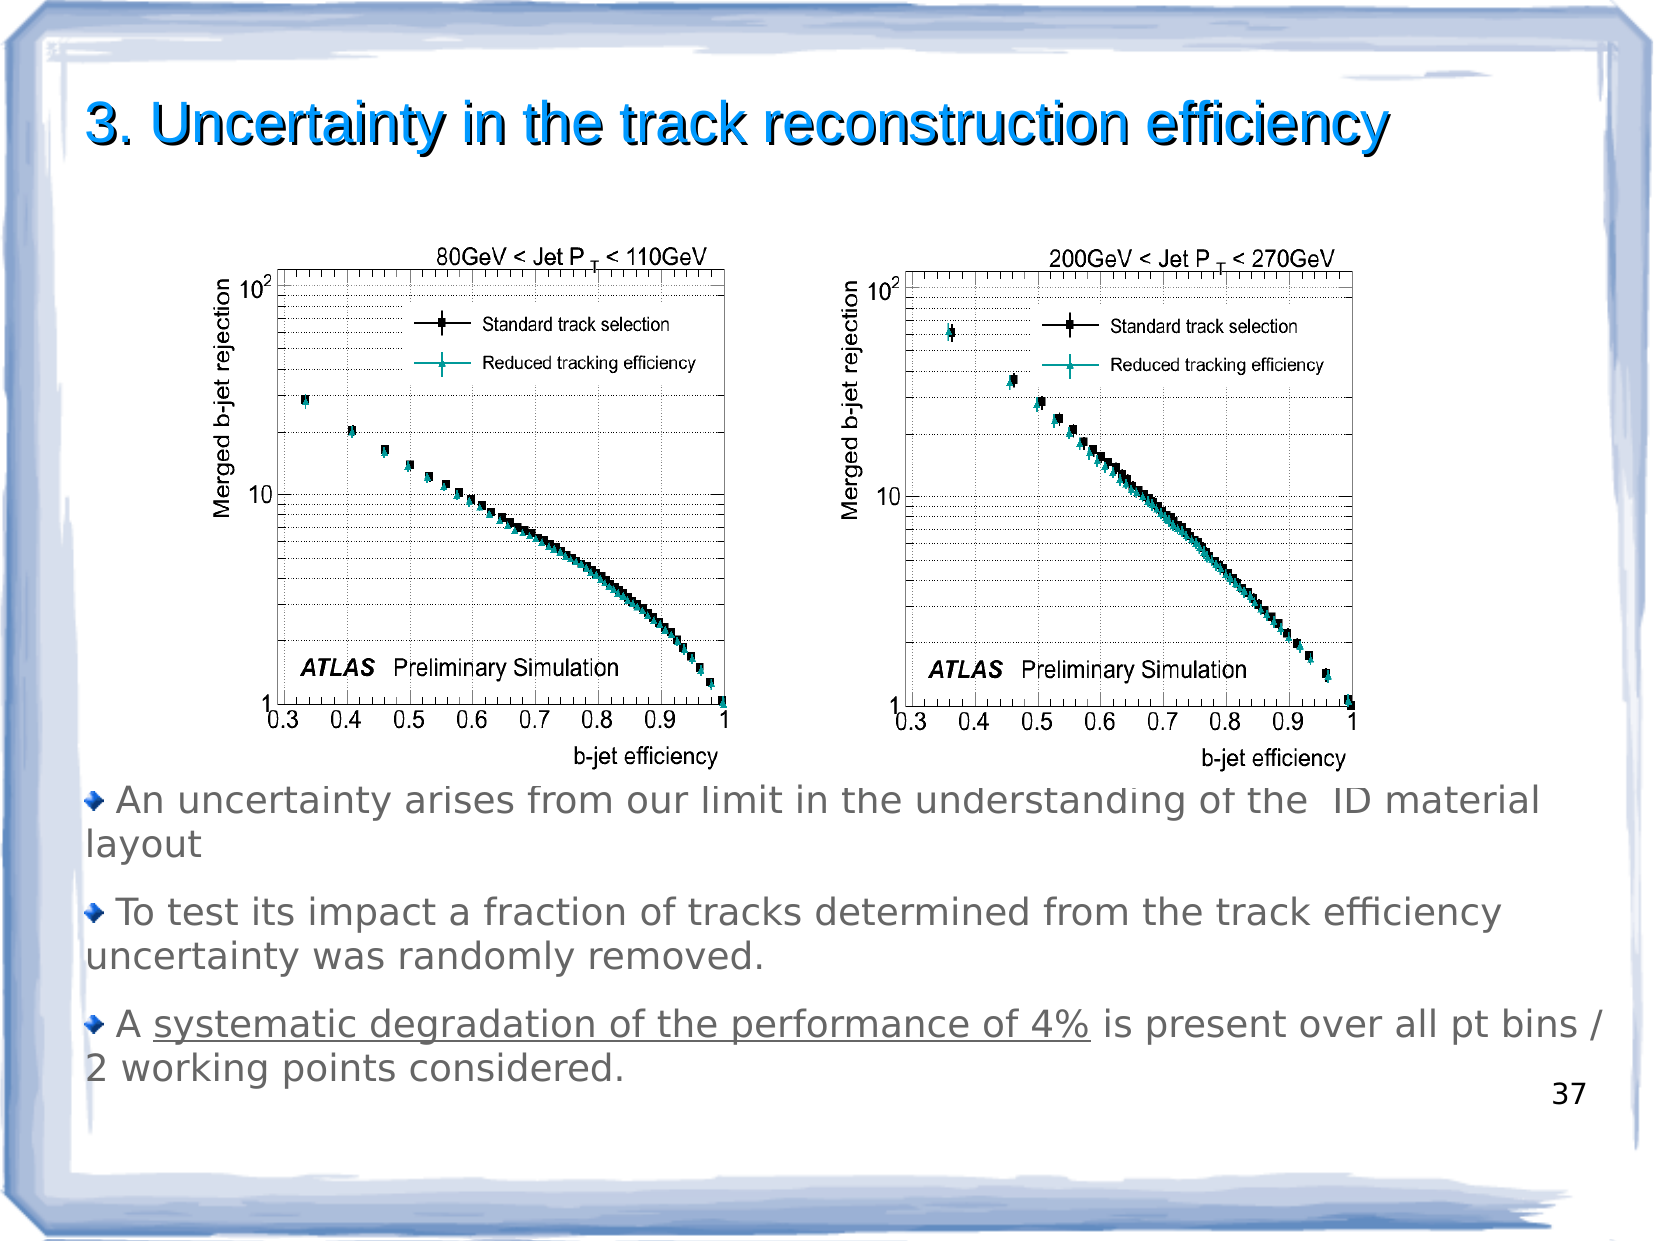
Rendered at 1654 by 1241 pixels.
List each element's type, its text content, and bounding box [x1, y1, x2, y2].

text_box An uncertainty arises from our limit in the understanding of the ID material layout To test its impact a fraction of tracks determined from the track efficiency uncertainty was randomly removed. A systematic degradation of the performance of 4% is present over all pt bins / 2 working points considered. [70, 771, 1651, 1166]
title 3. Uncertainty in the track reconstruction efficiency [84, 17, 1619, 228]
picture [0, 0, 1654, 1241]
